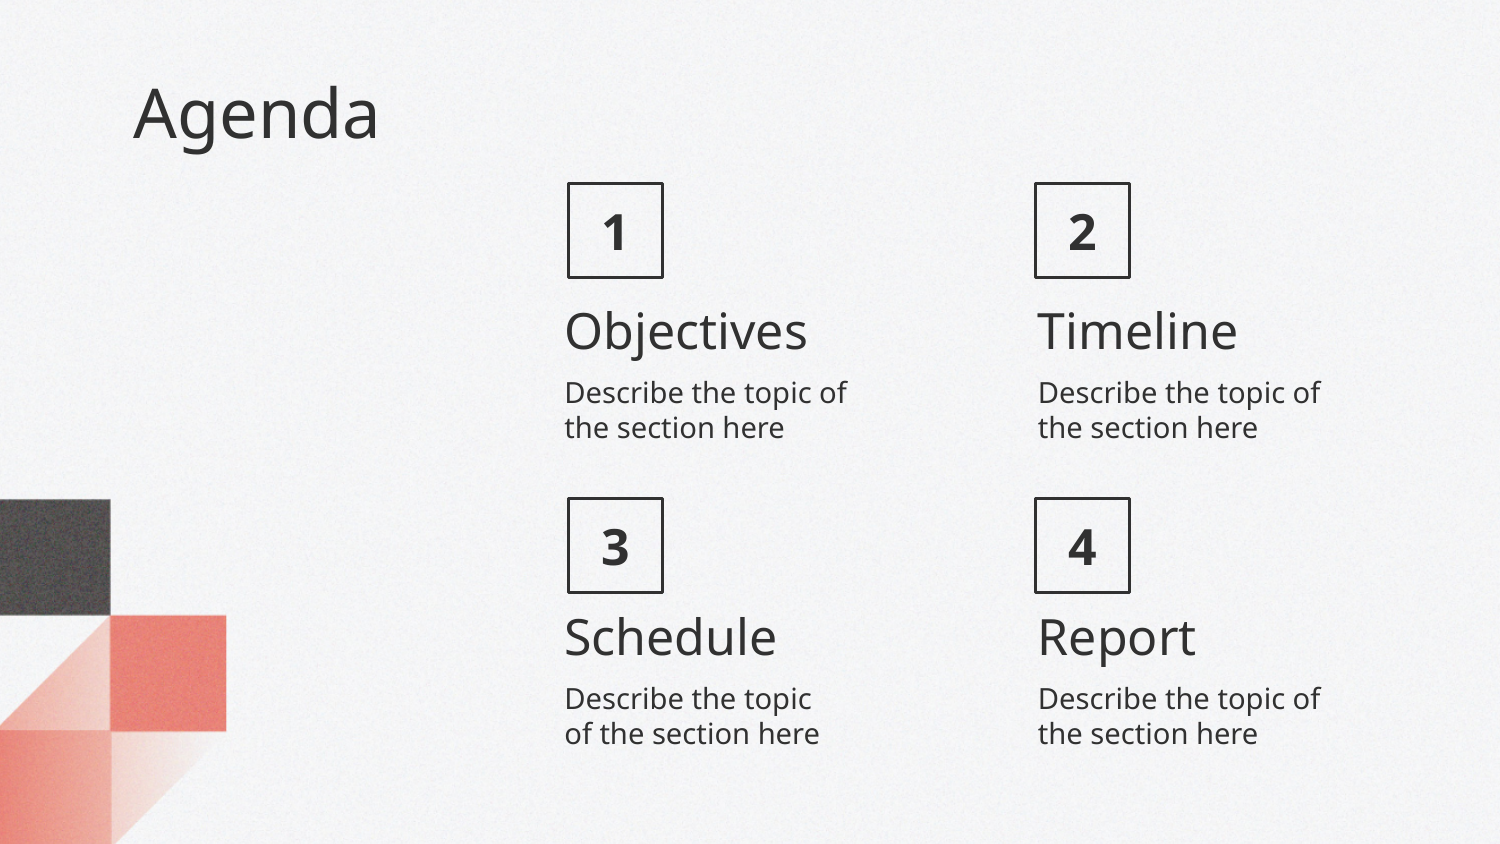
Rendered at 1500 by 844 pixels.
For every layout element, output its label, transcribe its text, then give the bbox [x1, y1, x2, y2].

title 4 [1035, 498, 1130, 591]
title Schedule [549, 591, 865, 679]
title Report [1022, 591, 1339, 675]
subtitle Describe the topic of the section here [1022, 675, 1339, 756]
picture [0, 0, 1500, 844]
title Timeline [1022, 285, 1339, 369]
title Objectives [549, 285, 865, 369]
title Agenda [118, 63, 1159, 158]
title 1 [568, 183, 663, 278]
subtitle Describe the topic of the section here [549, 369, 865, 450]
subtitle Describe the topic of the section here [549, 675, 860, 756]
title 3 [568, 498, 663, 593]
subtitle Describe the topic of the section here [1022, 369, 1339, 450]
title 2 [1035, 183, 1130, 278]
